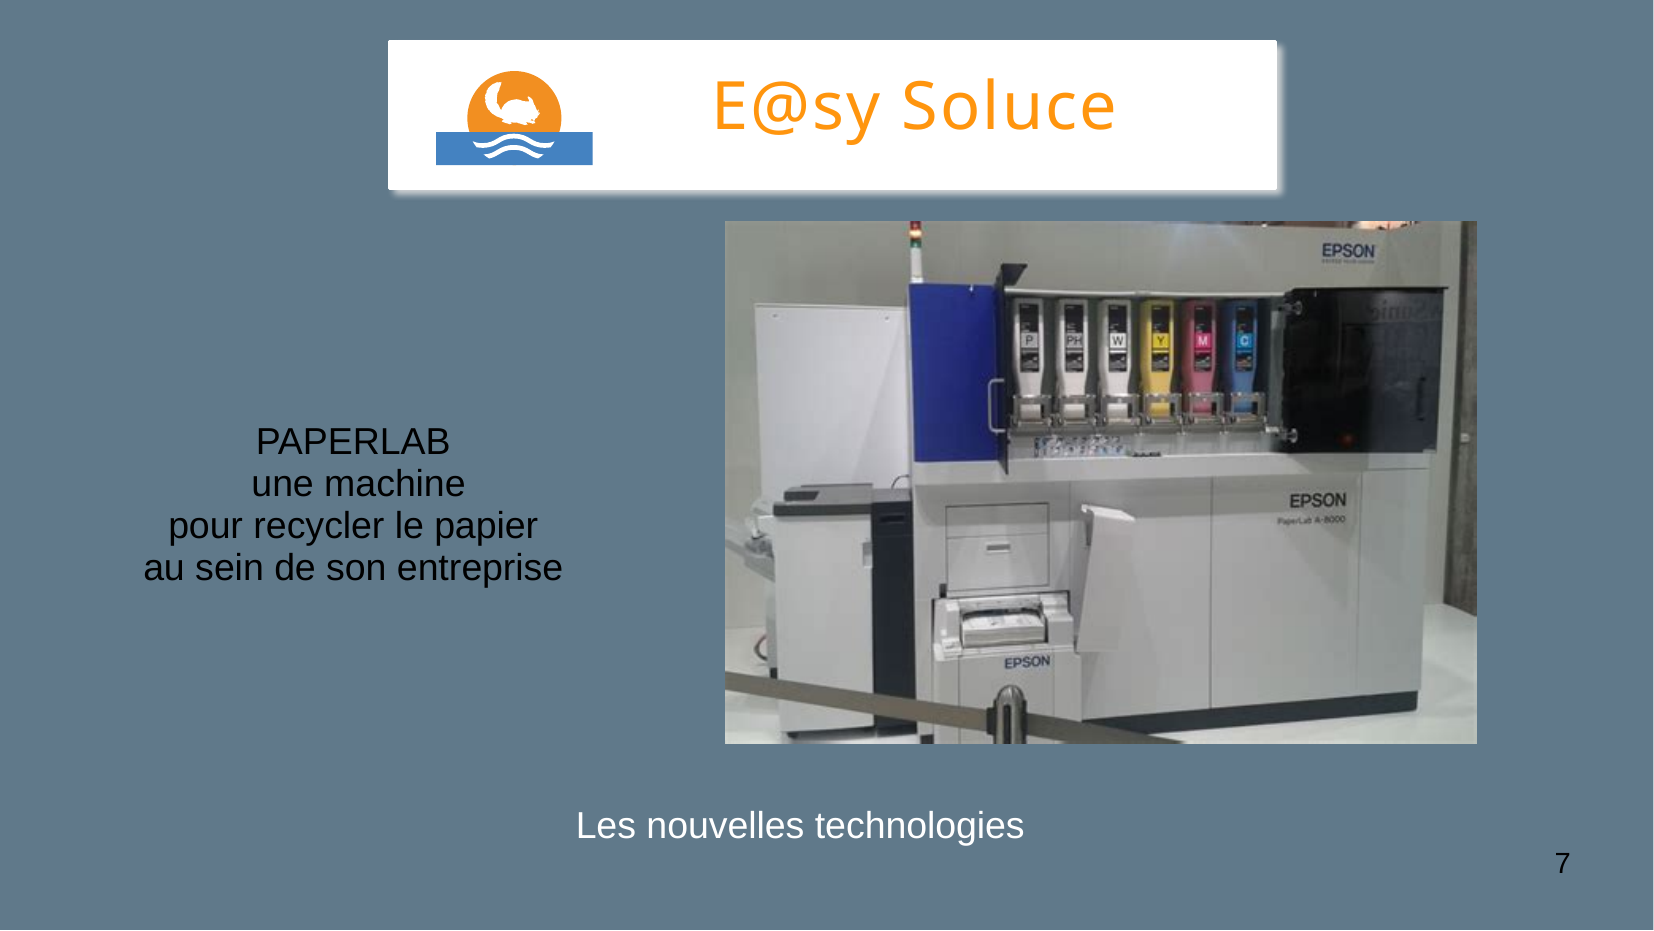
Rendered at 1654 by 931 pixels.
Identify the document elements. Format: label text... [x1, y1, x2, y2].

text_box Les nouvelles technologies [561, 797, 1063, 857]
text_box PAPERLAB une machine pour recycler le papier au sein de son entreprise [118, 413, 591, 597]
picture [725, 221, 1477, 745]
